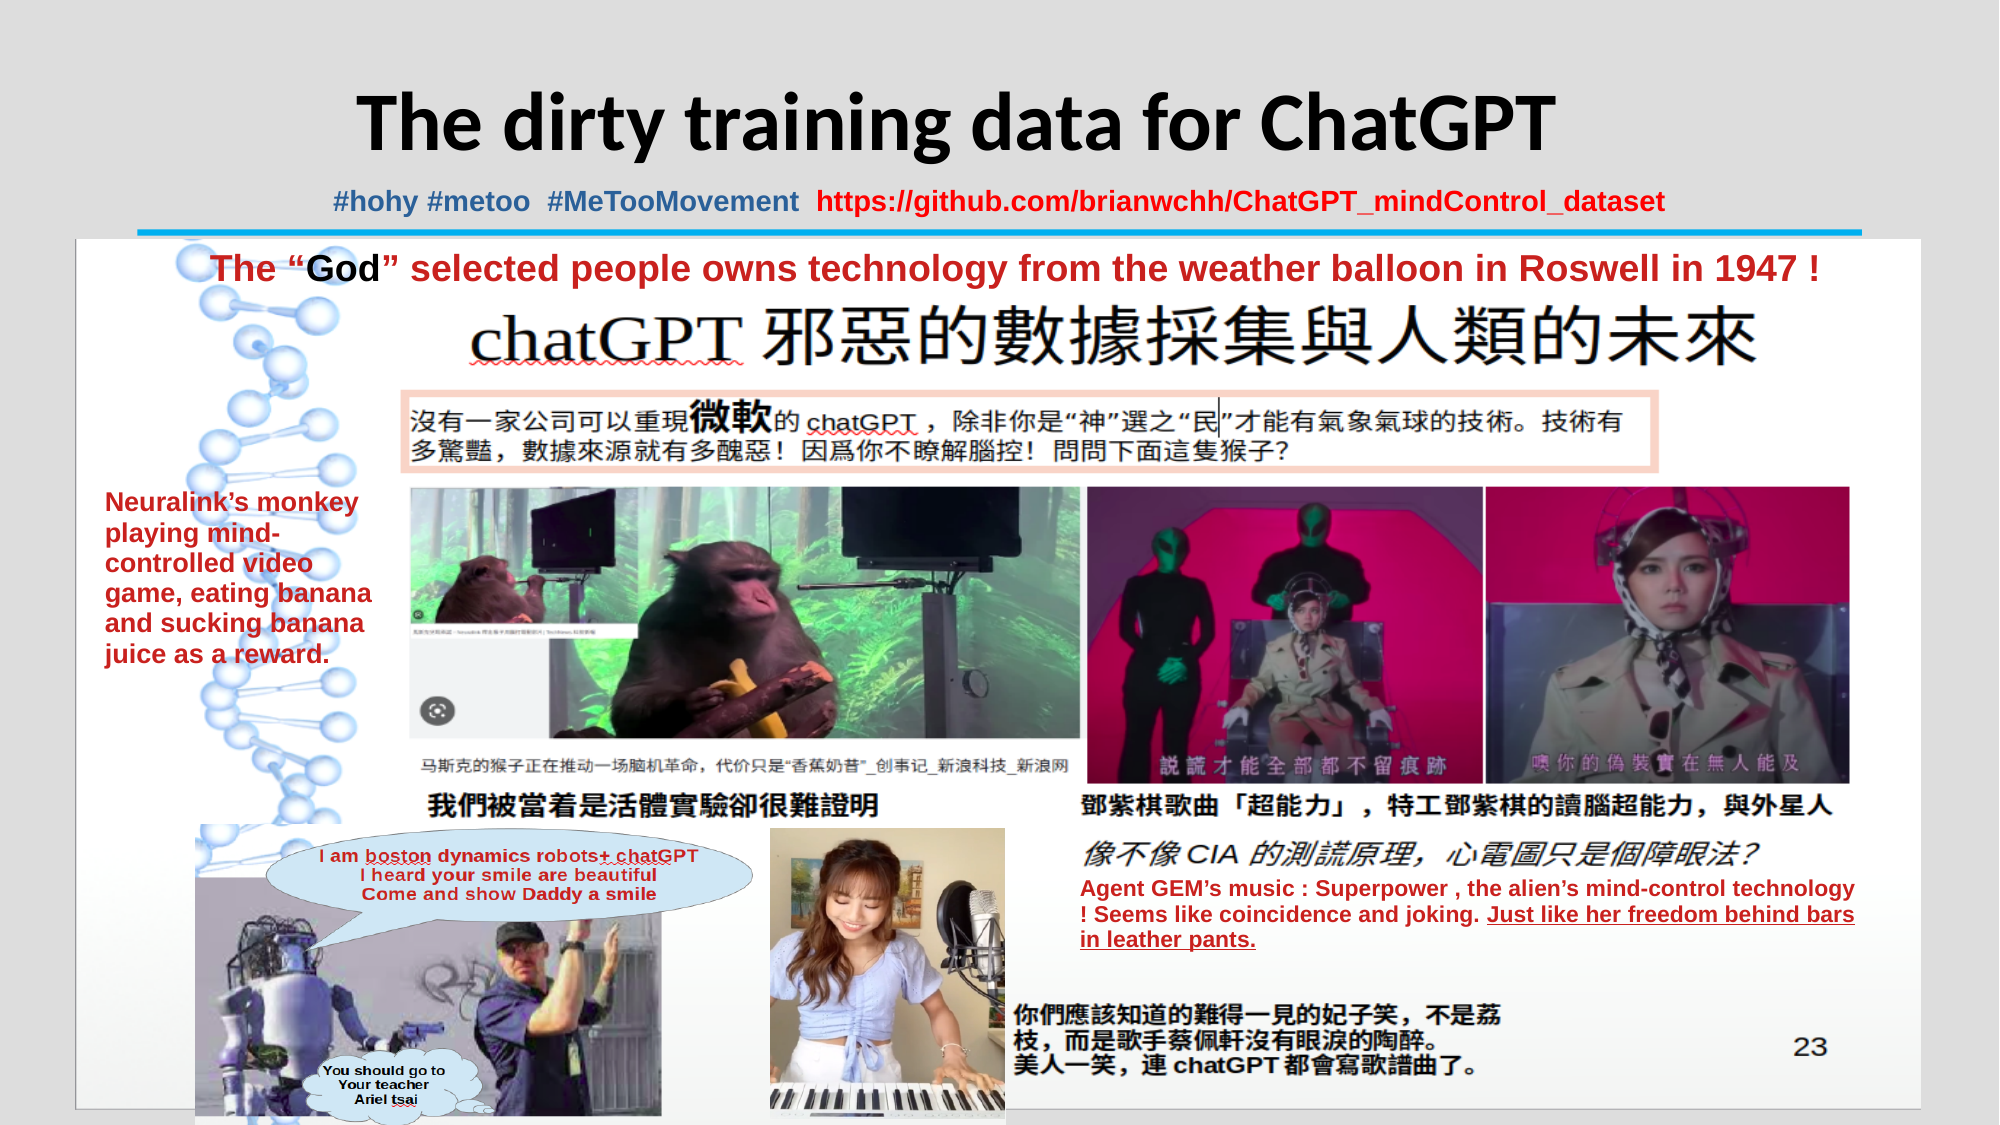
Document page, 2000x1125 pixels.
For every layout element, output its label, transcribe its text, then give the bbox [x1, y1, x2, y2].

text_box Neuralink’s monkey playing mind-controlled video game, eating banana and sucking banana juice as a reward. [90, 479, 406, 691]
text_box The dirty training data for ChatGPT [348, 60, 1566, 176]
text_box The “God” selected people owns technology from the weather balloon in Roswell in 1947 ! [195, 239, 1861, 300]
picture [75, 239, 1921, 1125]
text_box Agent GEM’s music : Superpower , the alien’s mind-control technology ! Seems like coincidence and joking. Just like her freedom behind bars in leather pants. [1065, 868, 1876, 961]
text_box #hohy #metoo #MeTooMovement https://github.com/brianwchh/ChatGPT_mindControl_dataset [0, 177, 2000, 225]
